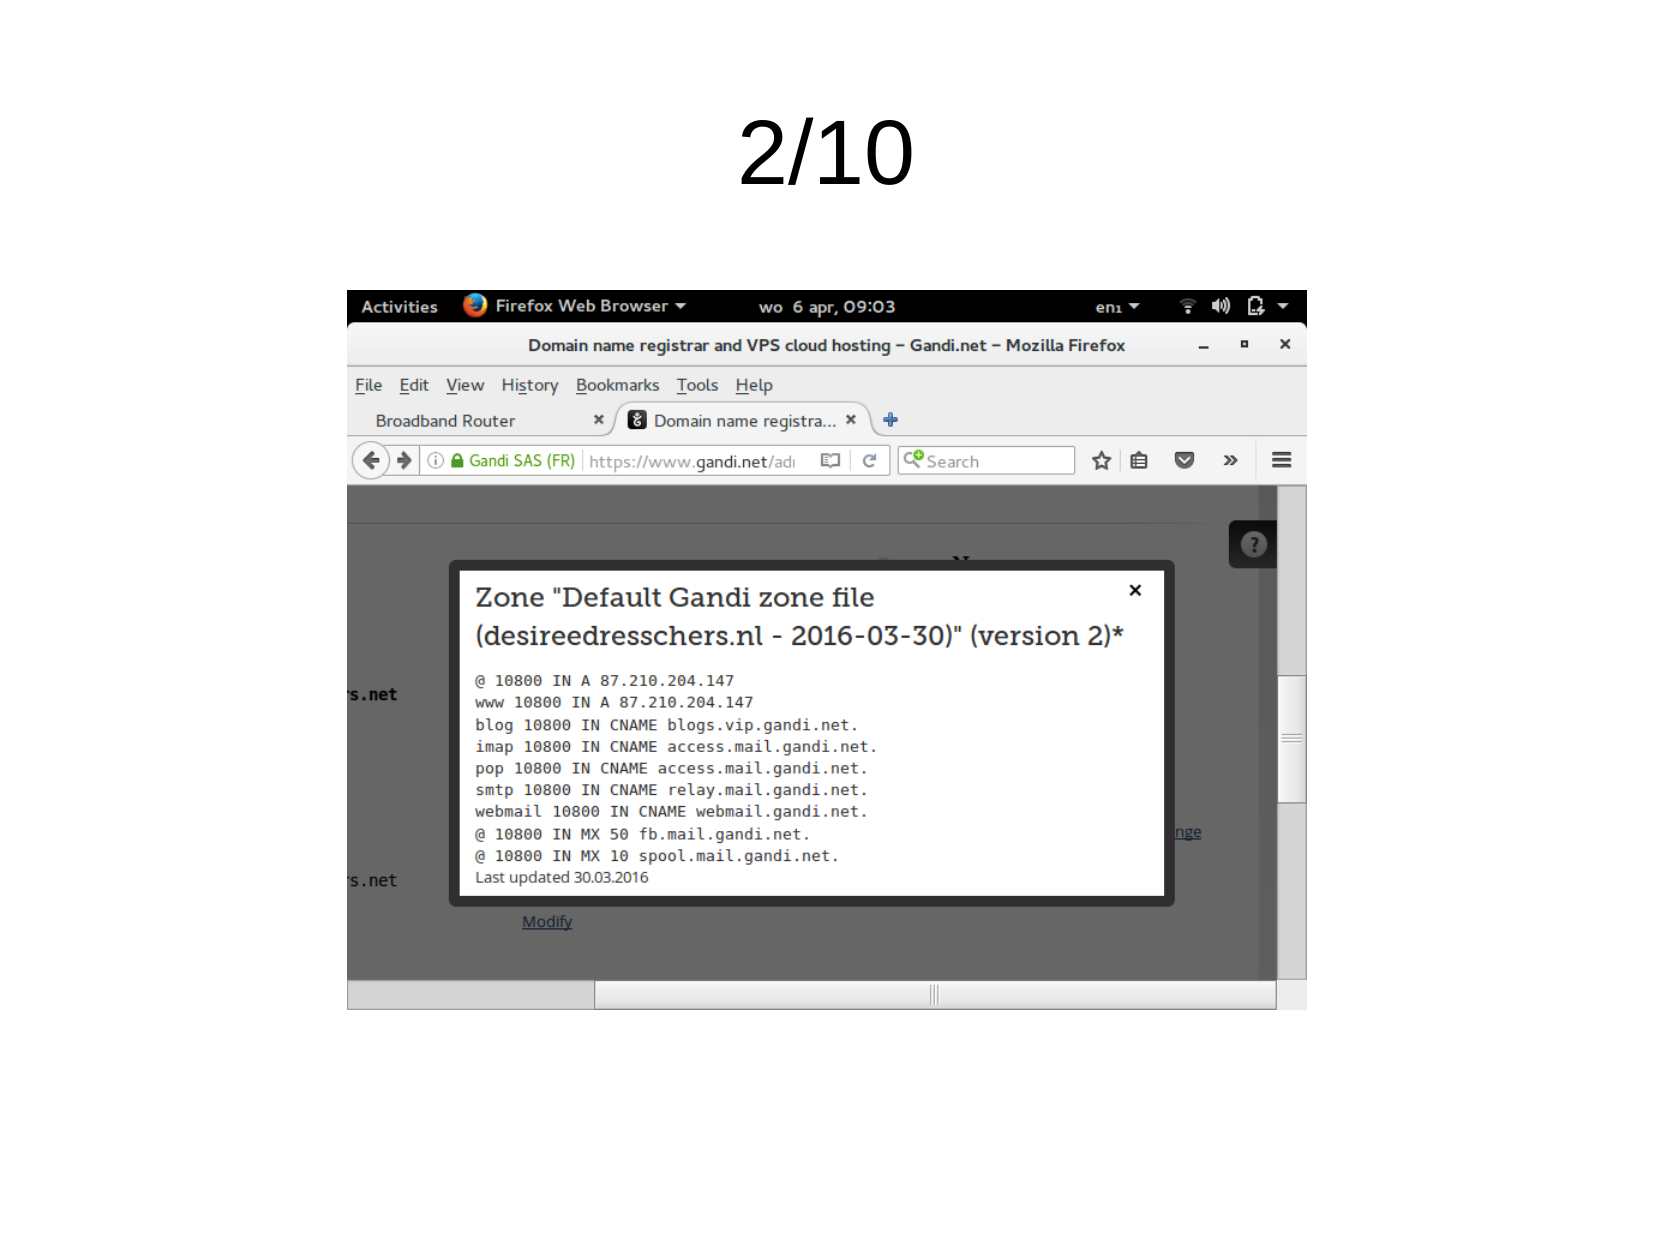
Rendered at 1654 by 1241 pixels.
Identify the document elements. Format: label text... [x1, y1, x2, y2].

title 2/10 [82, 49, 1571, 257]
picture [347, 290, 1307, 1010]
